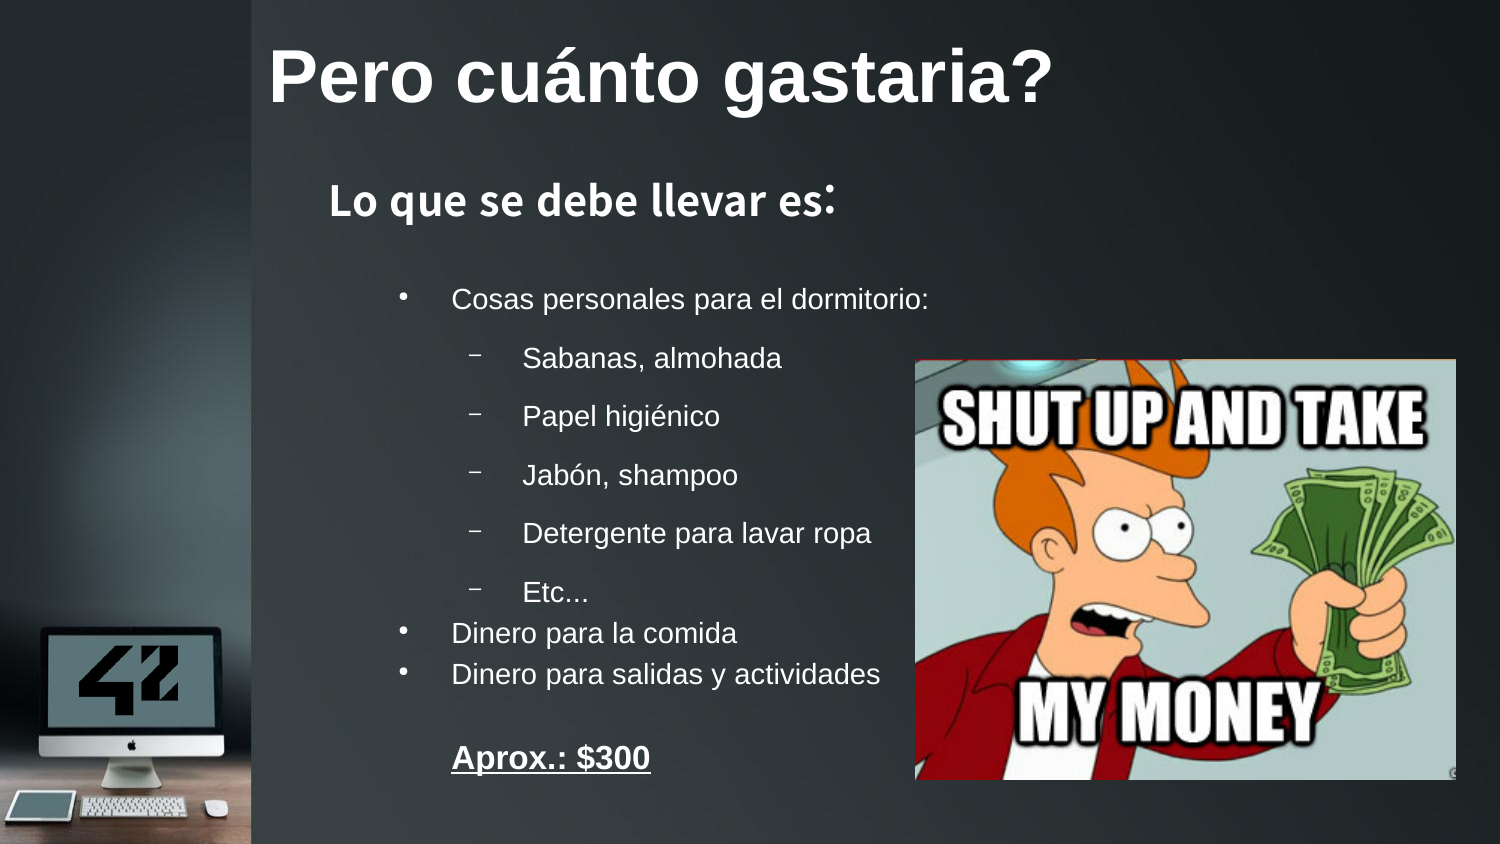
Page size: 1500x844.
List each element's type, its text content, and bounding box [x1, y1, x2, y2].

picture [0, 0, 1500, 844]
title Pero cuánto gastaria? [253, 0, 1500, 146]
list Lo que se debe llevar es: [313, 161, 1459, 238]
list Cosas personales para el dormitorio: Sabanas, almohada Papel higiénico Jabón, shampoo Detergente para lavar ropa Etc... Dinero para la comida Dinero para salidas y actividades Aprox.: $300 [315, 273, 1461, 765]
